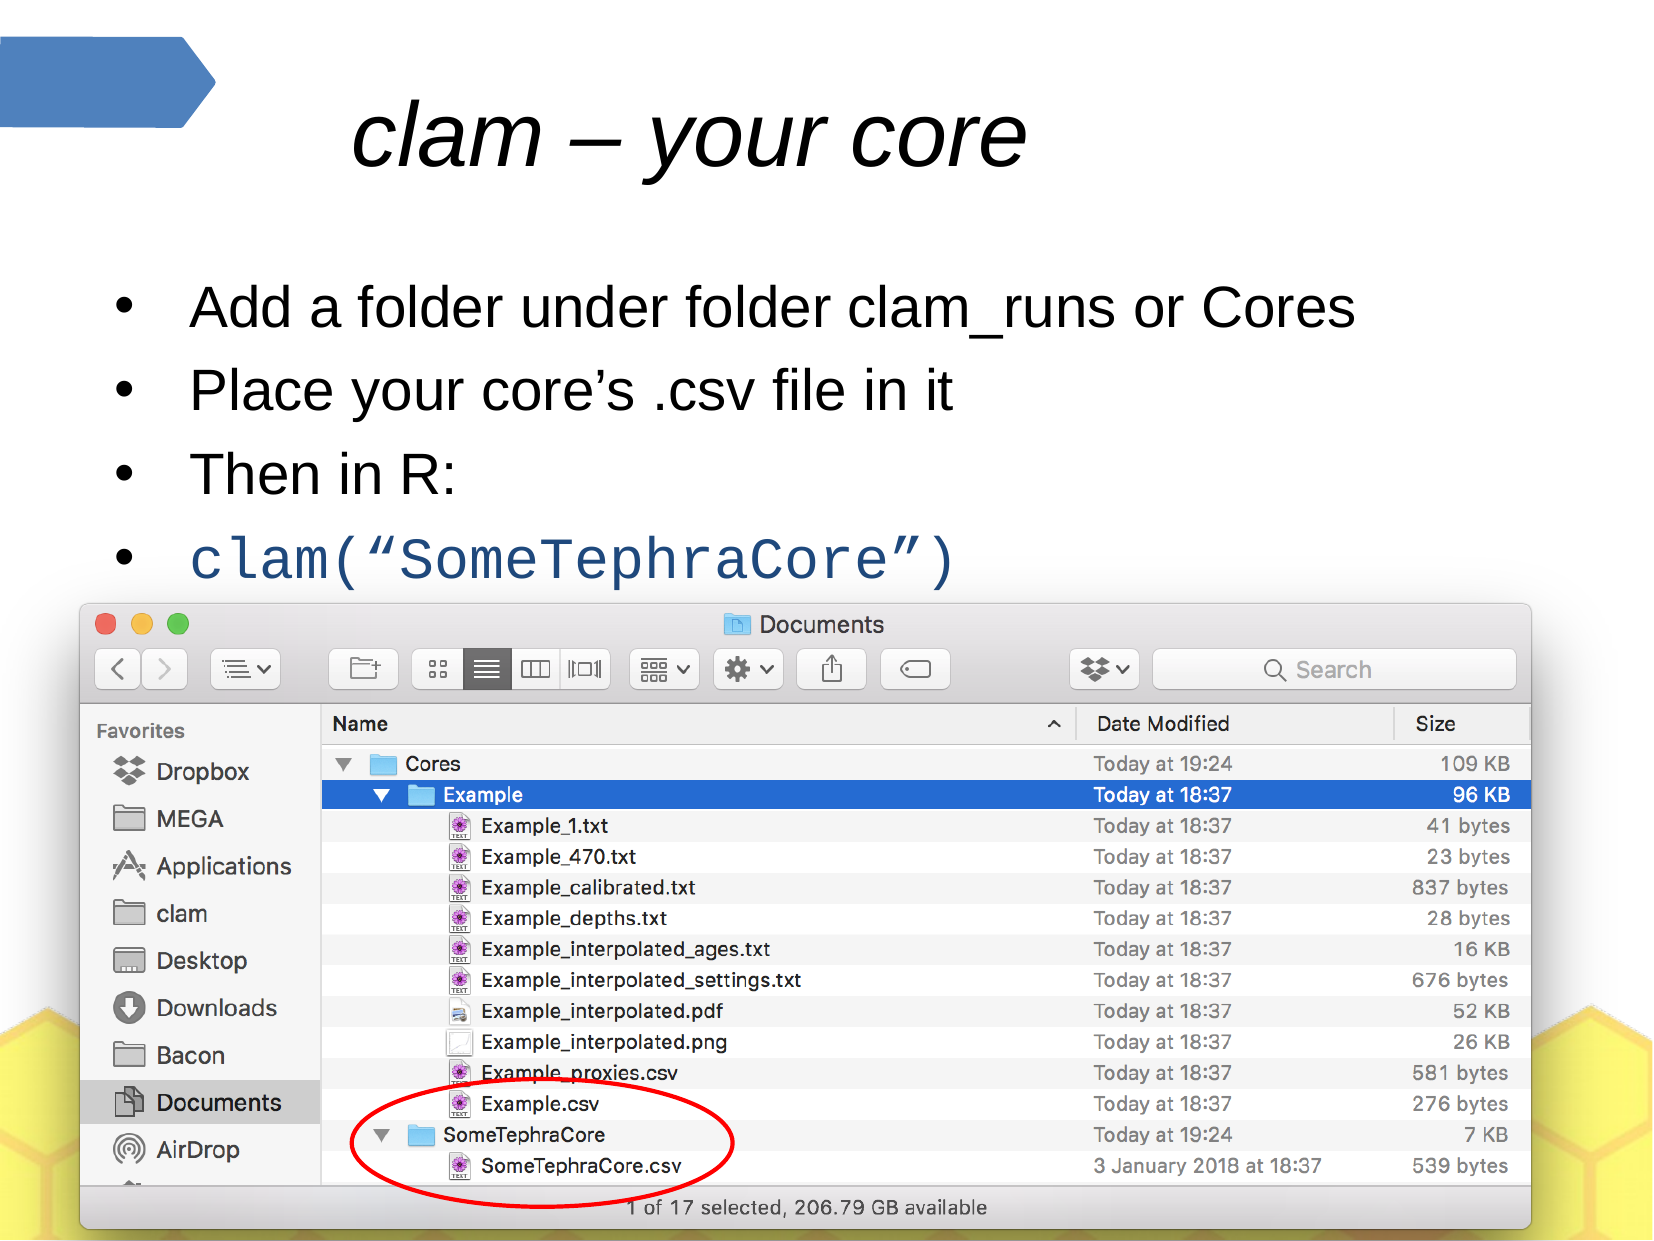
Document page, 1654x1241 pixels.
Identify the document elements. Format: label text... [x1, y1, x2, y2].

picture [0, 545, 1653, 1241]
text_box Add a folder under folder clam_runs or Cores Place your core’s .csv file in it Then in R: clam(“SomeTephraCore”) [114, 276, 1558, 545]
text_box clam – your core [351, 21, 1560, 253]
